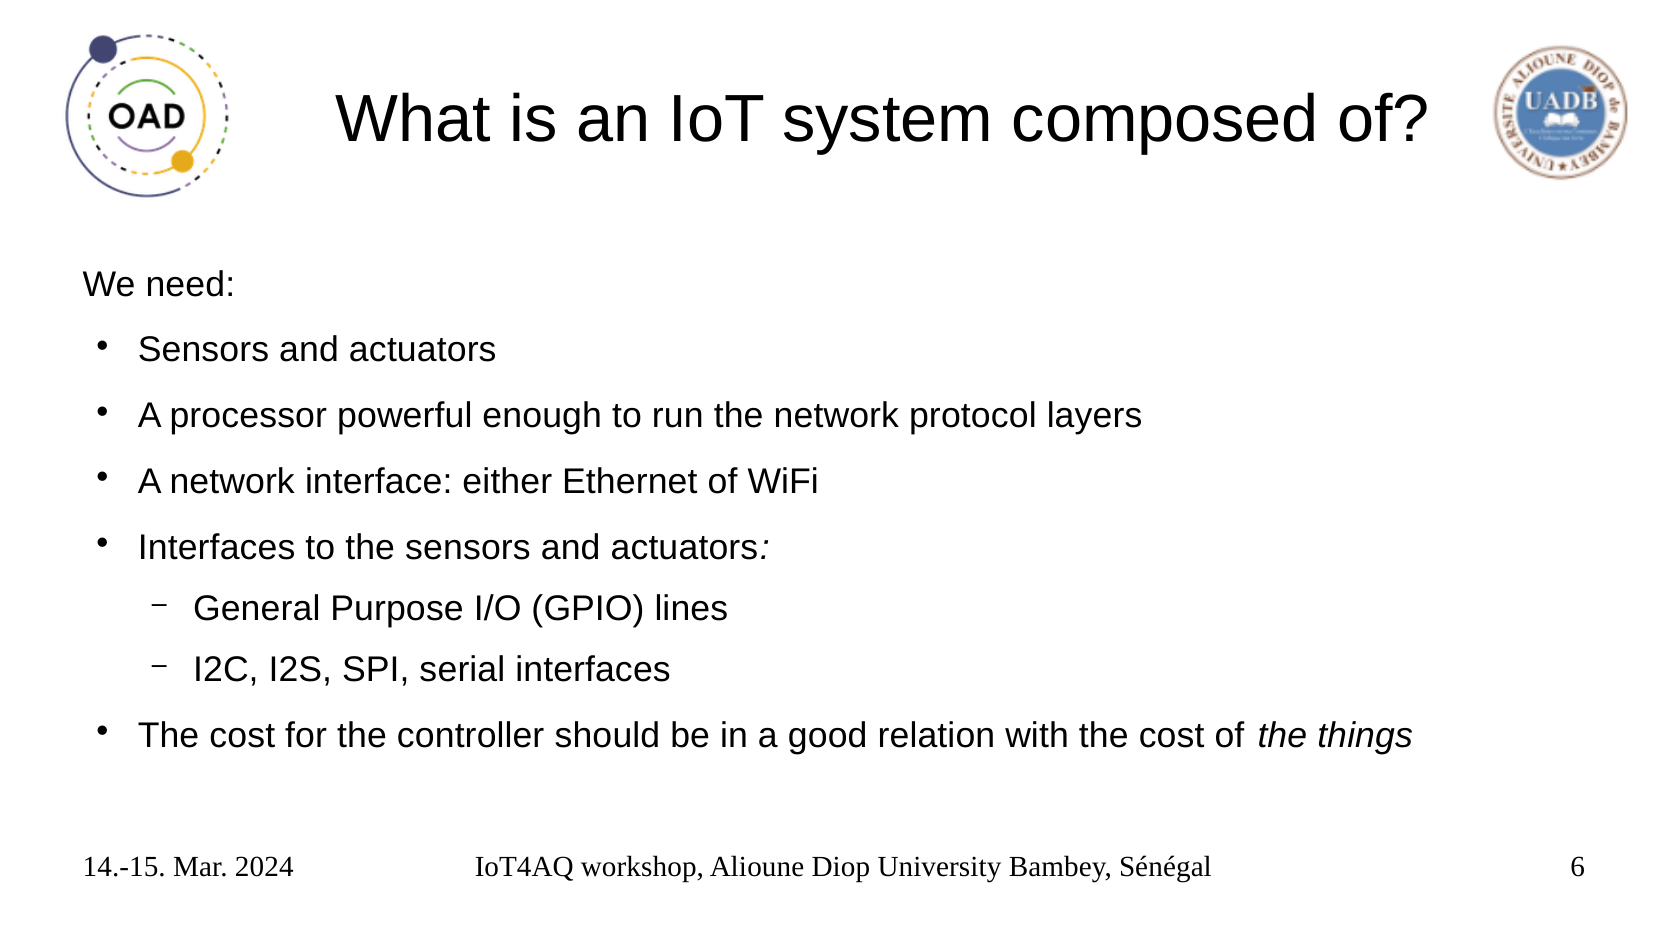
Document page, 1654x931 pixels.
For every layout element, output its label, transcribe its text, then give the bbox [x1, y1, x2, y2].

title What is an IoT system composed of? [300, 37, 1468, 193]
picture [25, 20, 263, 218]
picture [1482, 37, 1641, 188]
list We need: Sensors and actuators A processor powerful enough to run the network protocol layers A network interface: either Ethernet of WiFi Interfaces to the sensors and actuators: General Purpose I/O (GPIO) lines I2C, I2S, SPI, serial interfaces The cost for the controller should be in a good relation with the cost of the things [82, 217, 1571, 757]
